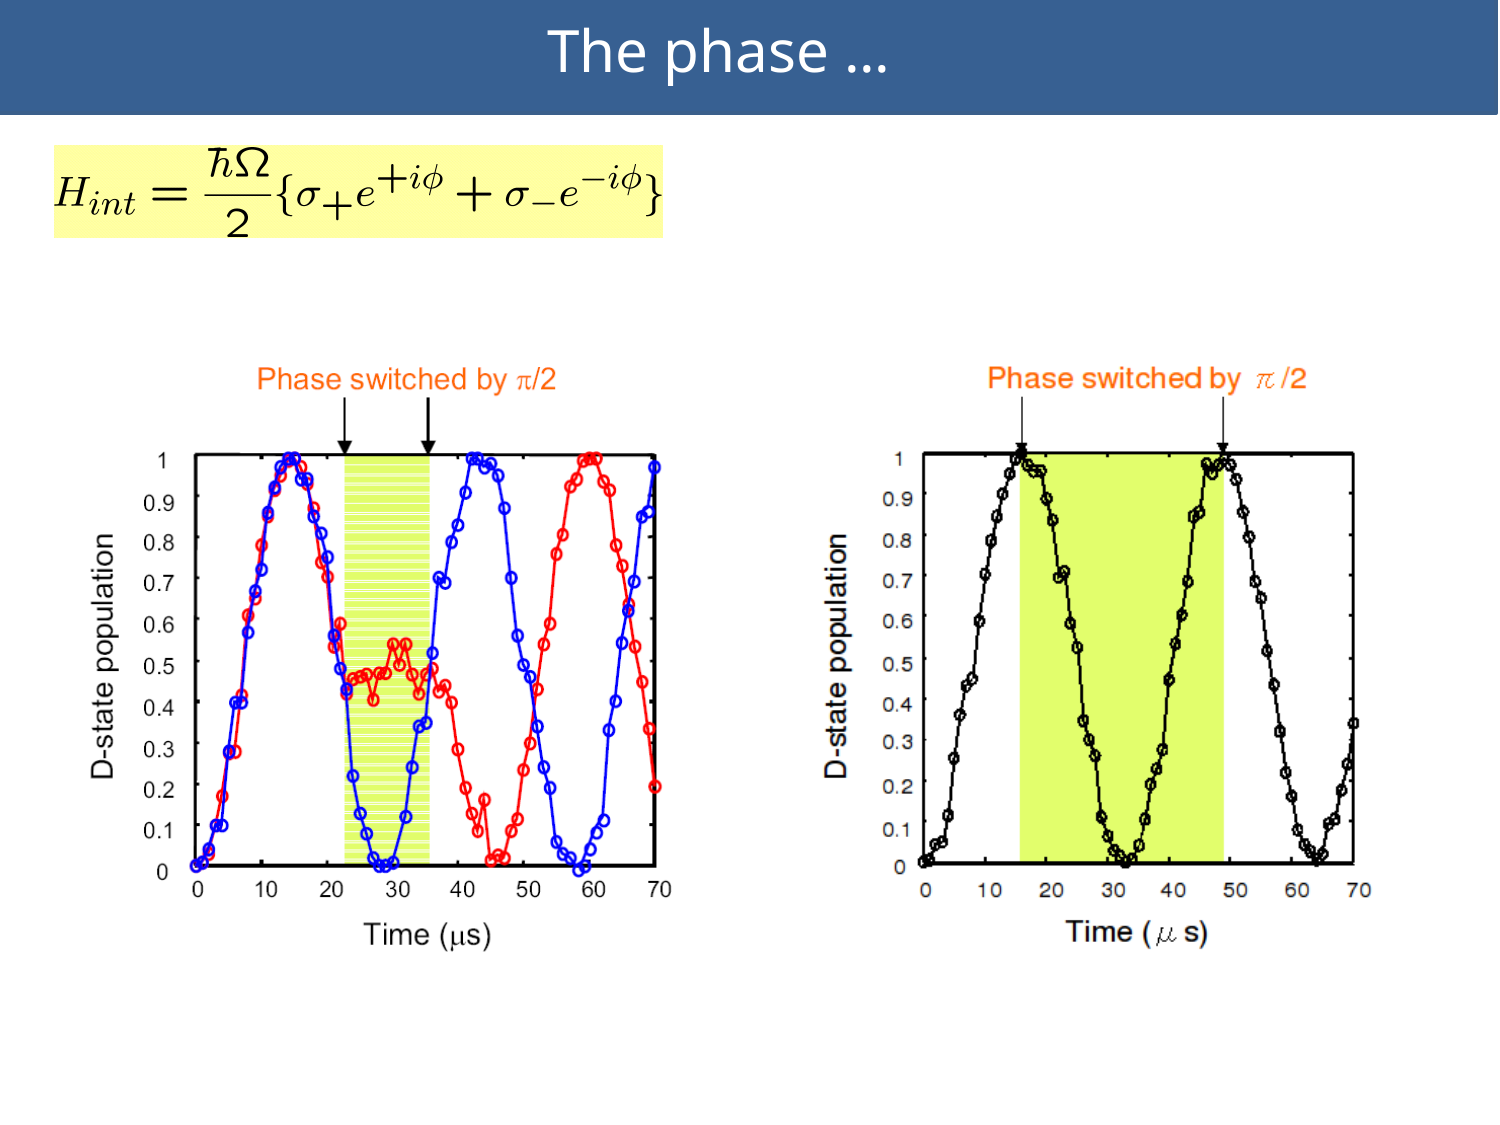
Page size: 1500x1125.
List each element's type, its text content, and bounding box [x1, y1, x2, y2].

picture [816, 351, 1375, 952]
picture [54, 145, 663, 238]
list The phase ... [156, 12, 1282, 110]
picture [62, 364, 700, 965]
